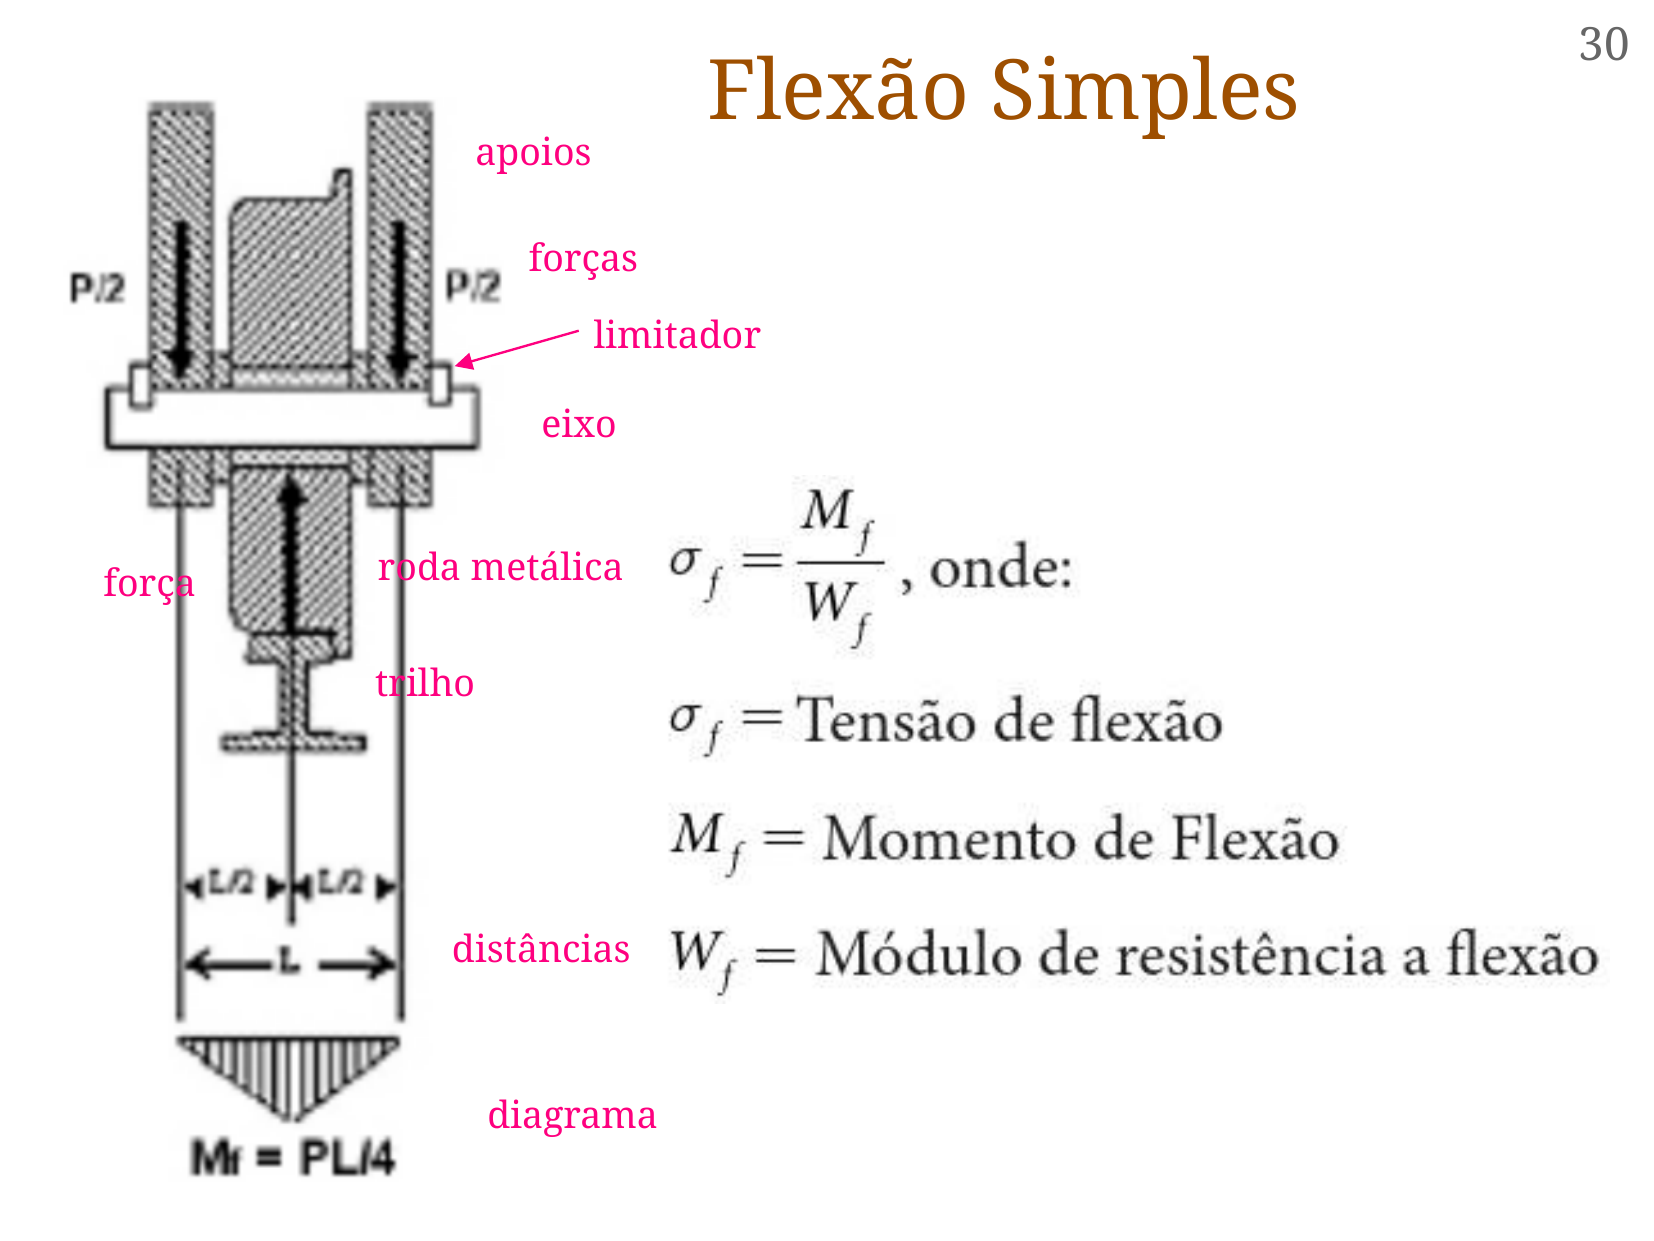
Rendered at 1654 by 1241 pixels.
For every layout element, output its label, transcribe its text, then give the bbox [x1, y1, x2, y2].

text_box roda metálica [363, 533, 639, 600]
text_box trilho [360, 648, 491, 715]
text_box força [88, 549, 296, 626]
text_box apoios [460, 118, 626, 184]
picture [649, 475, 1610, 1004]
picture [59, 78, 505, 1182]
text_box diagrama [472, 1080, 673, 1147]
text_box forças [513, 224, 721, 302]
text_box distâncias [437, 915, 646, 982]
text_box limitador [578, 301, 777, 368]
text_box eixo [526, 389, 632, 456]
title Flexão Simples [413, 29, 1595, 148]
